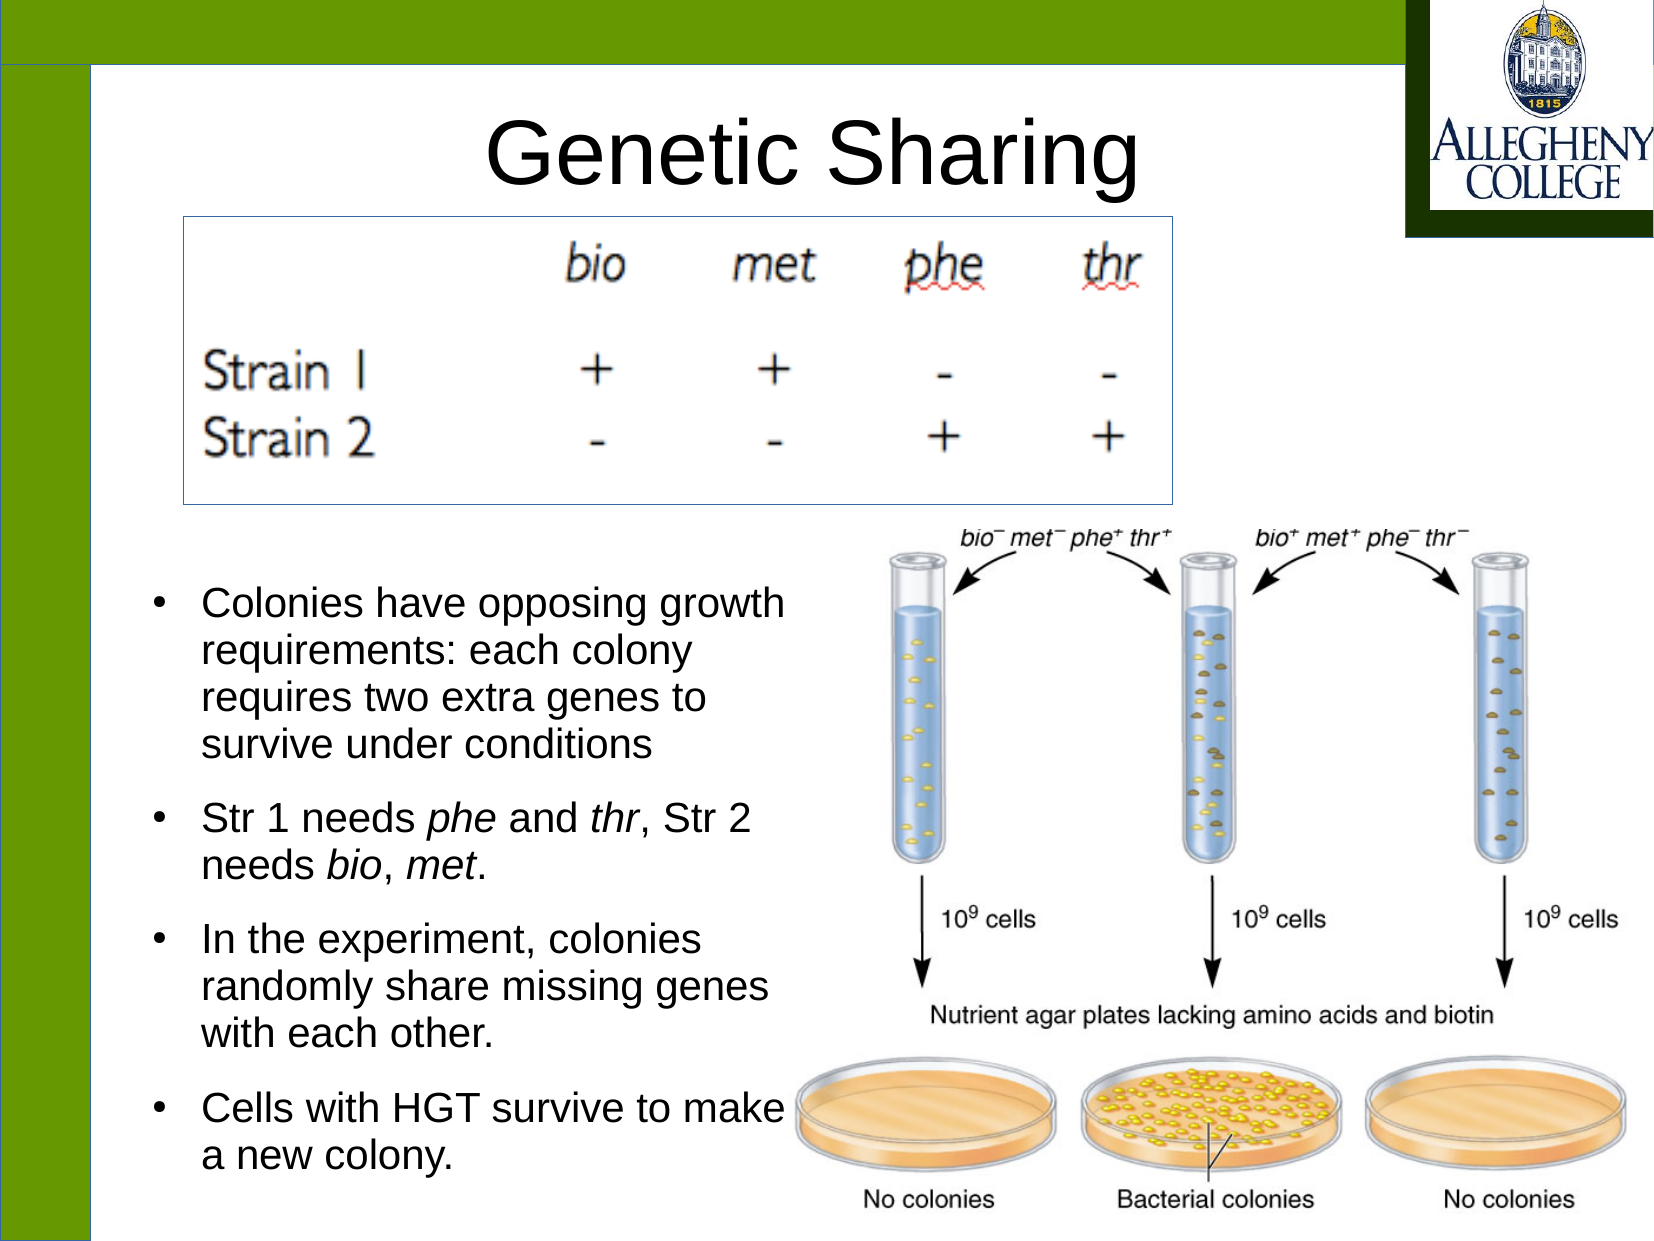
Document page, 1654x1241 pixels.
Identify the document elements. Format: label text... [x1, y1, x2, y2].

text_box [0, 0, 1654, 1241]
picture [183, 257, 1173, 505]
list Colonies have opposing growth requirements: each colony requires two extra genes to survive under conditions Str 1 needs phe and thr, Str 2 needs bio, met. In the experiment, colonies randomly share missing genes with each other. Cells with HGT survive to make a new colony. [135, 579, 790, 1186]
title Genetic Sharing [112, 65, 1515, 257]
picture [1430, 0, 1654, 210]
picture [785, 529, 1639, 1214]
